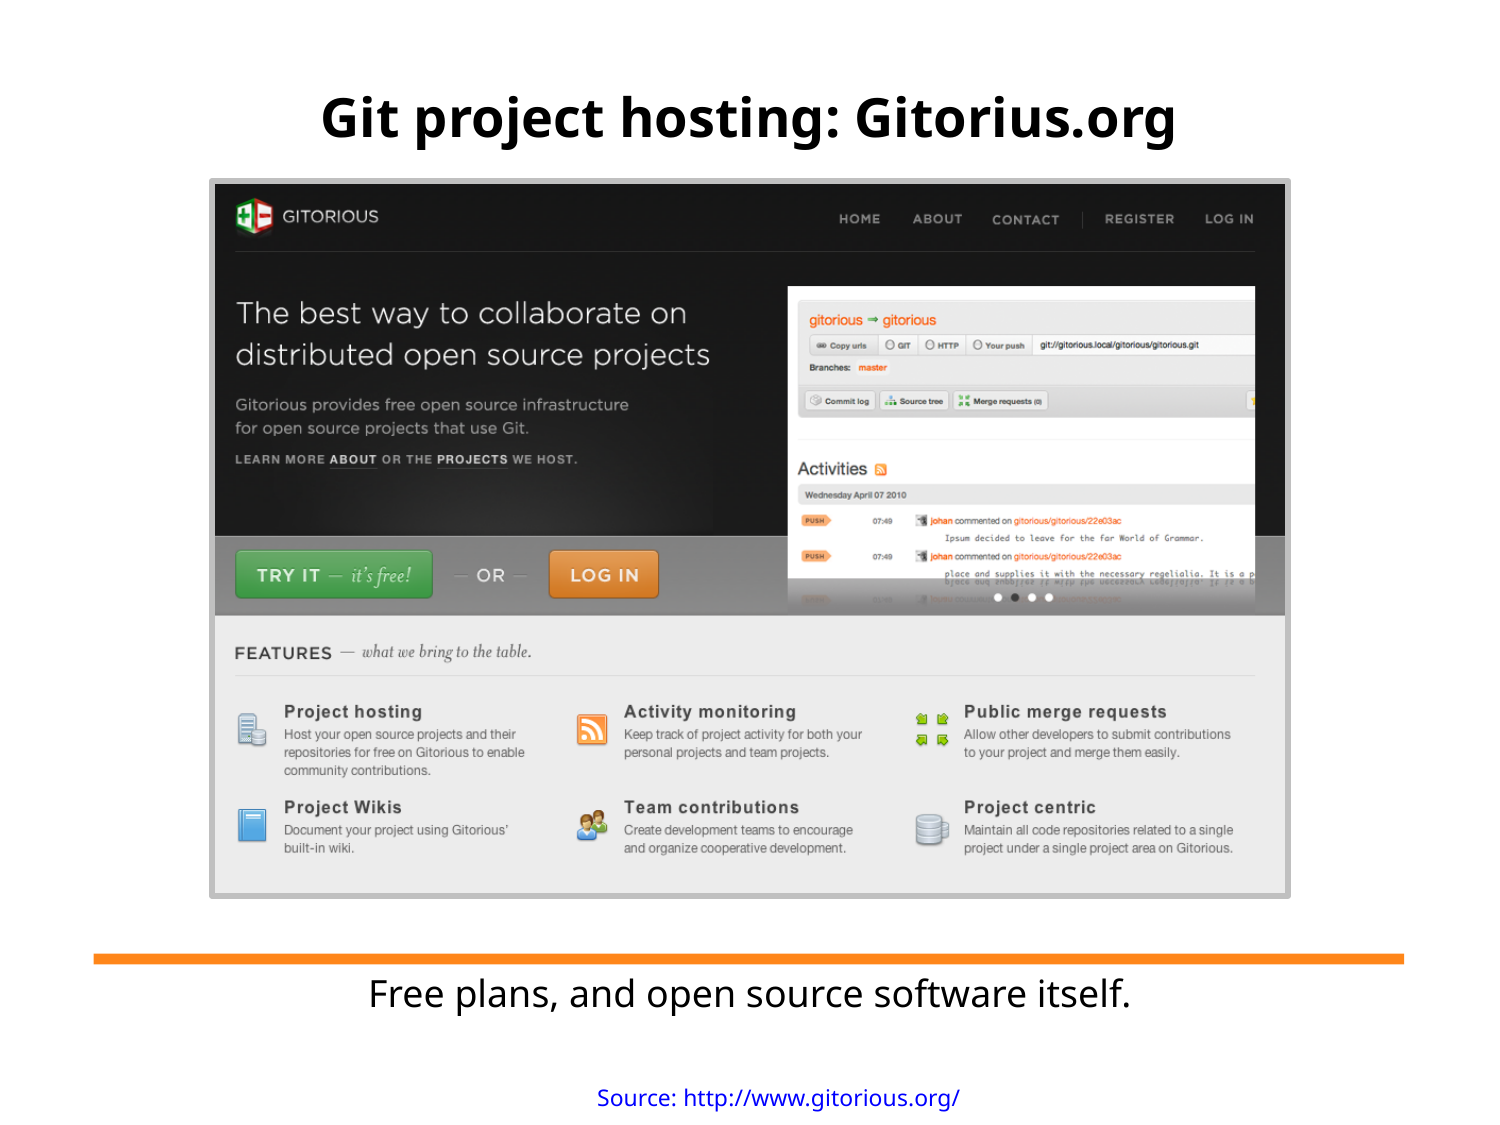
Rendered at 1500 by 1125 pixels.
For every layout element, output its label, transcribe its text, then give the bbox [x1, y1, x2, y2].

picture [0, 0, 1500, 1125]
text_box Free plans, and open source software itself. [290, 960, 1210, 1020]
text_box Source: http://www.gitorious.org/ [582, 1074, 918, 1115]
title Git project hosting: Gitorius.org [75, 44, 1426, 188]
